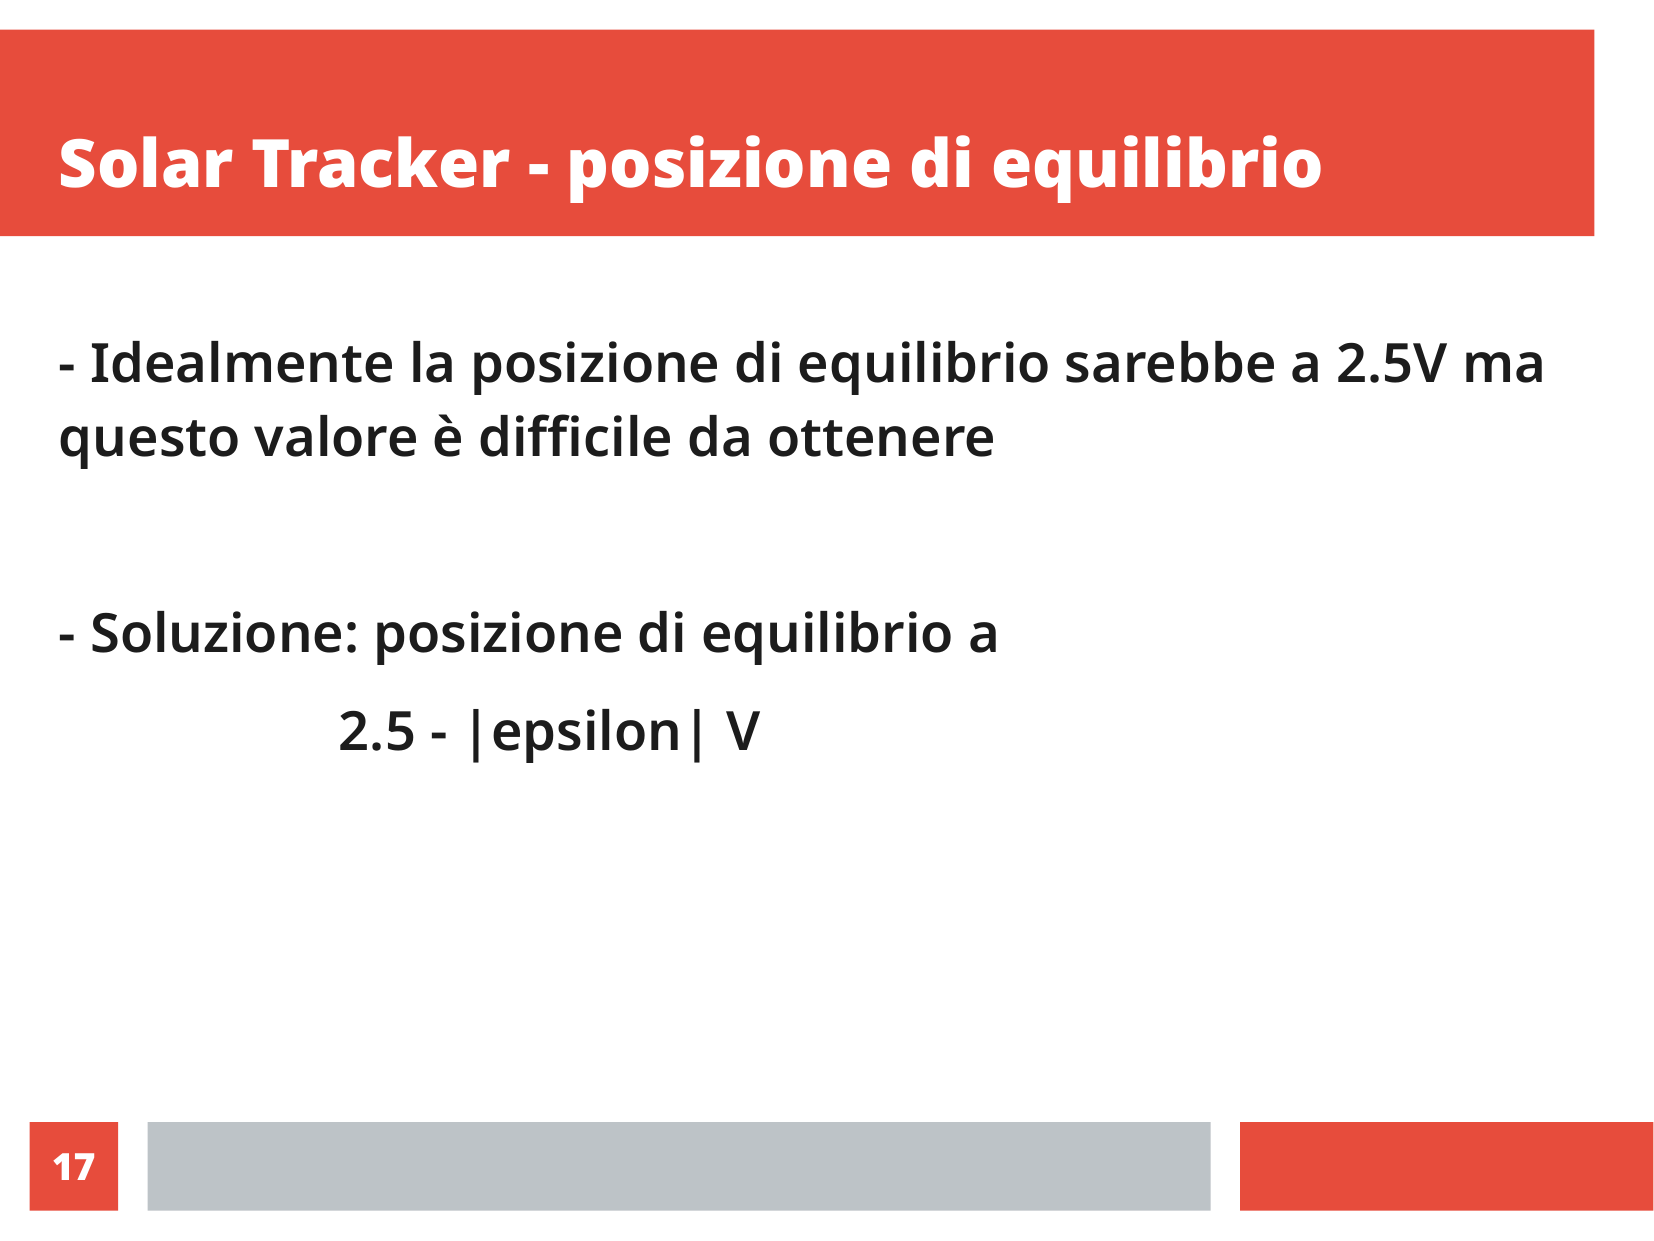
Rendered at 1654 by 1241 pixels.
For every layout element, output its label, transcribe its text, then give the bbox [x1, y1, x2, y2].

title Solar Tracker - posizione di equilibrio [59, 59, 1595, 207]
list - Idealmente la posizione di equilibrio sarebbe a 2.5V ma questo valore è difficile da ottenere - Soluzione: posizione di equilibrio a 2.5 - |epsilon| V [59, 324, 1565, 1093]
